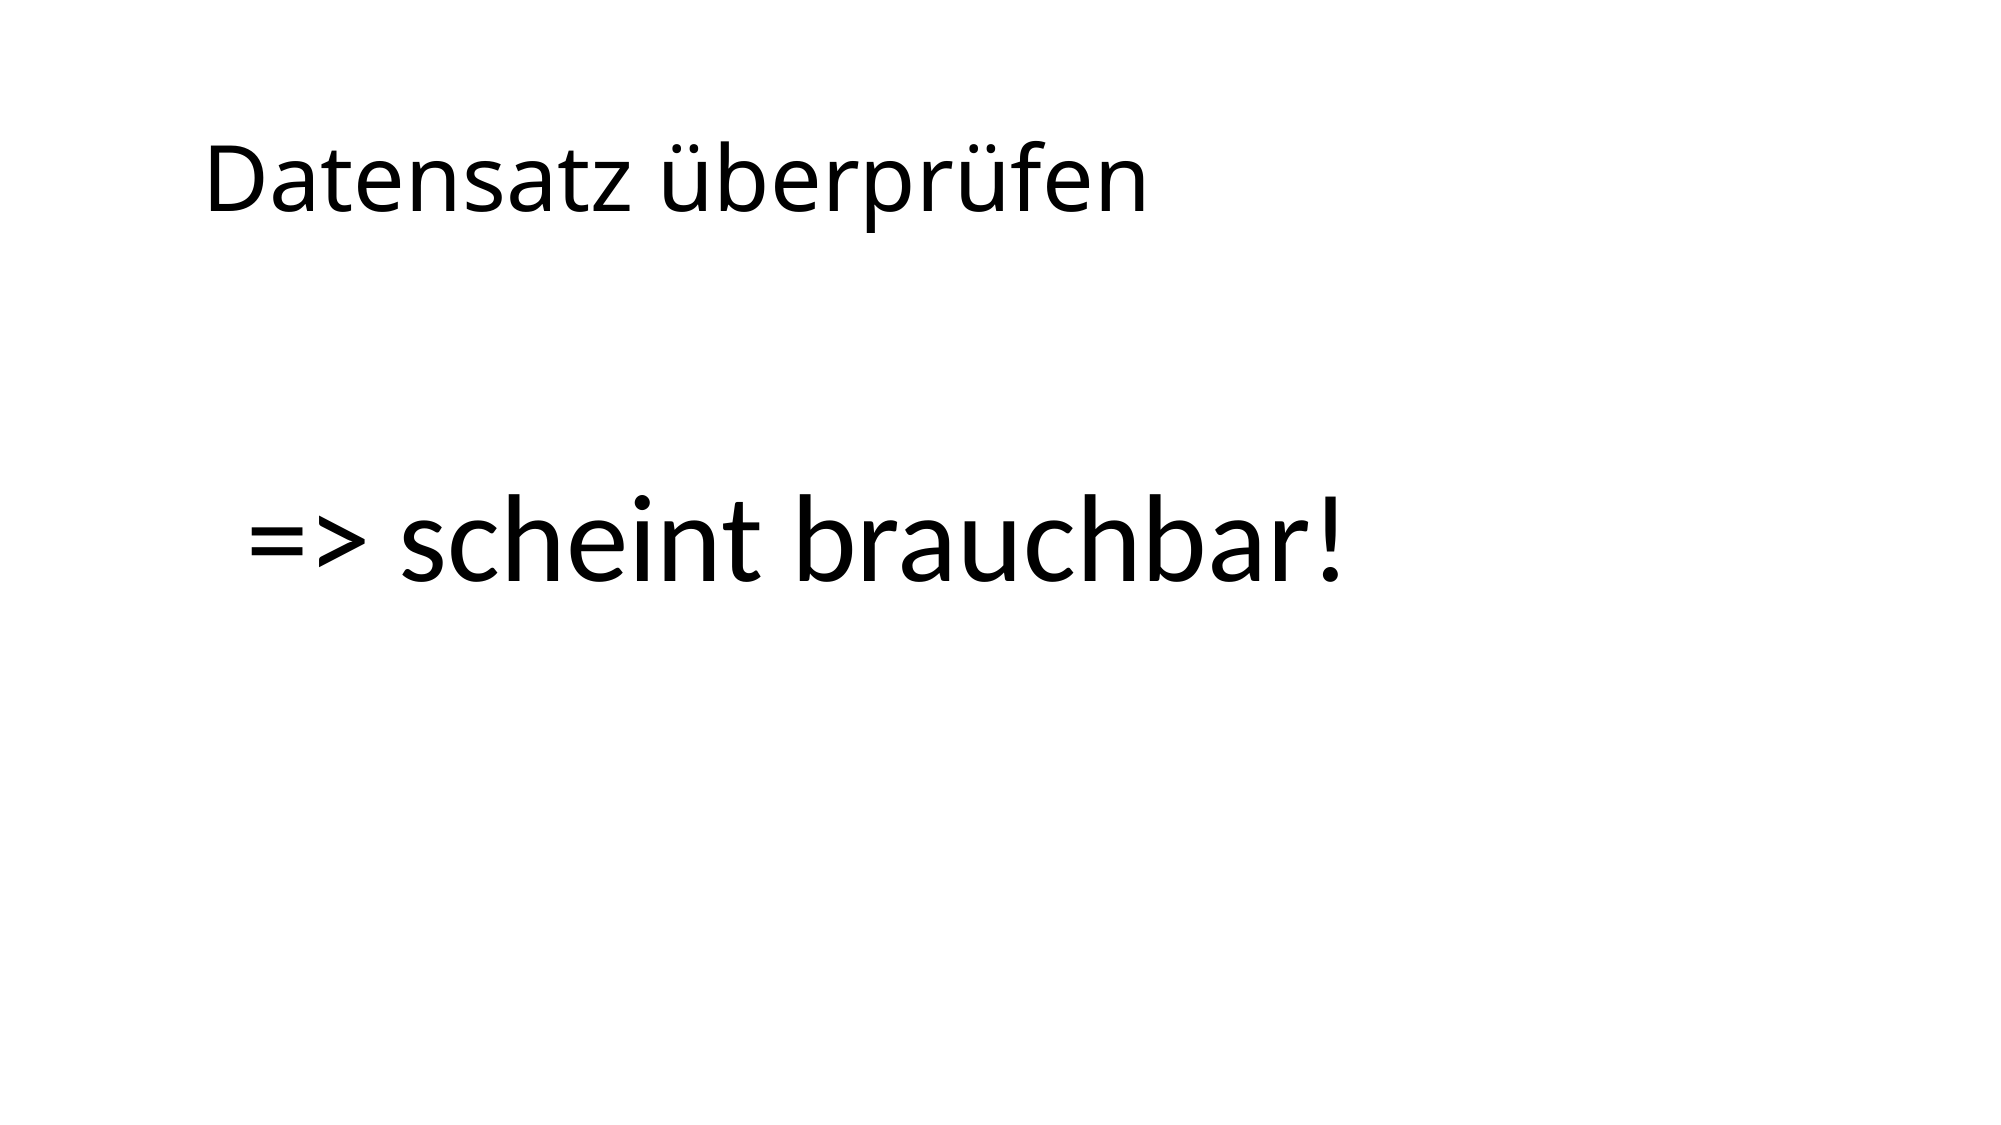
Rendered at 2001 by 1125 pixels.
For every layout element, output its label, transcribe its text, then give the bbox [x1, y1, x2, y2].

title Datensatz überprüfen [187, 99, 1813, 264]
list => scheint brauchbar! [187, 289, 1813, 950]
